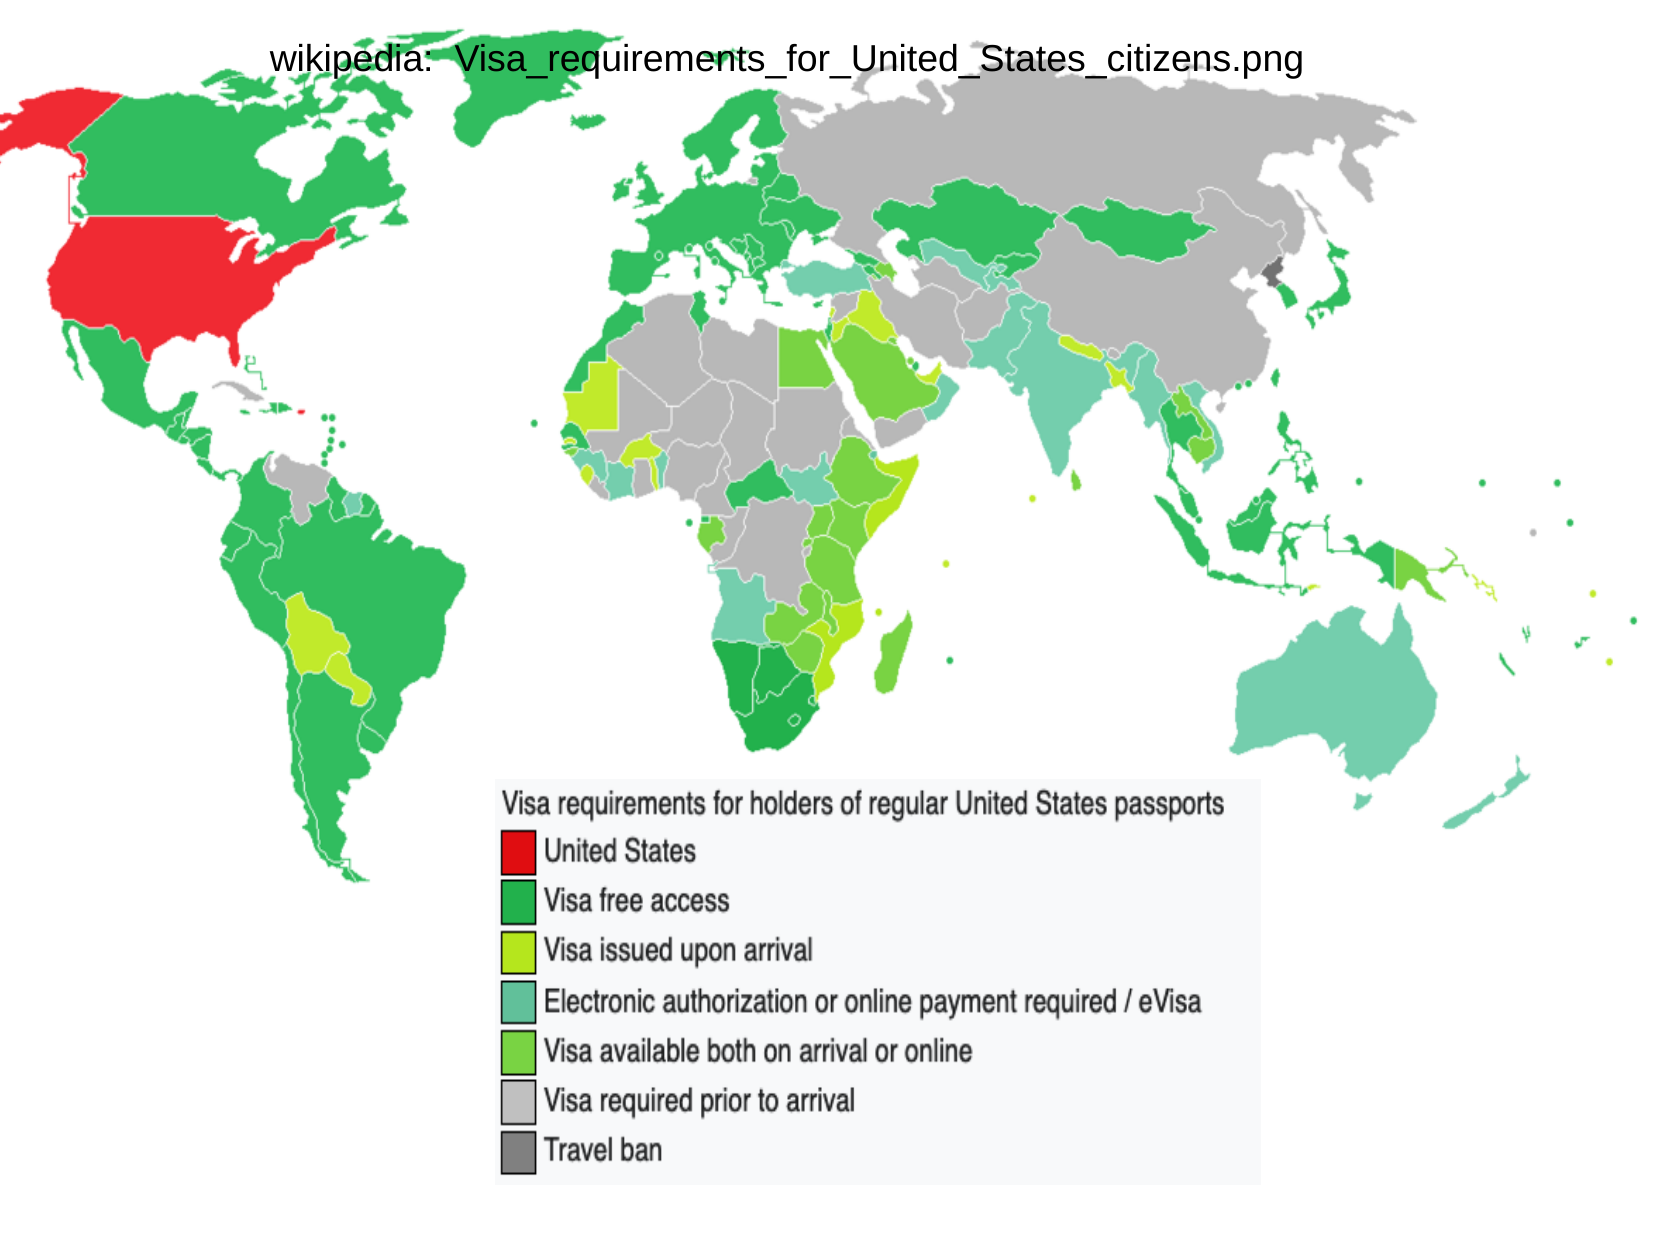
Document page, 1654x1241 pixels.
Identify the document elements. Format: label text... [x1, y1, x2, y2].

picture [0, 14, 1651, 1186]
text_box wikipedia: Visa_requirements_for_United_States_citizens.png [255, 30, 1323, 87]
